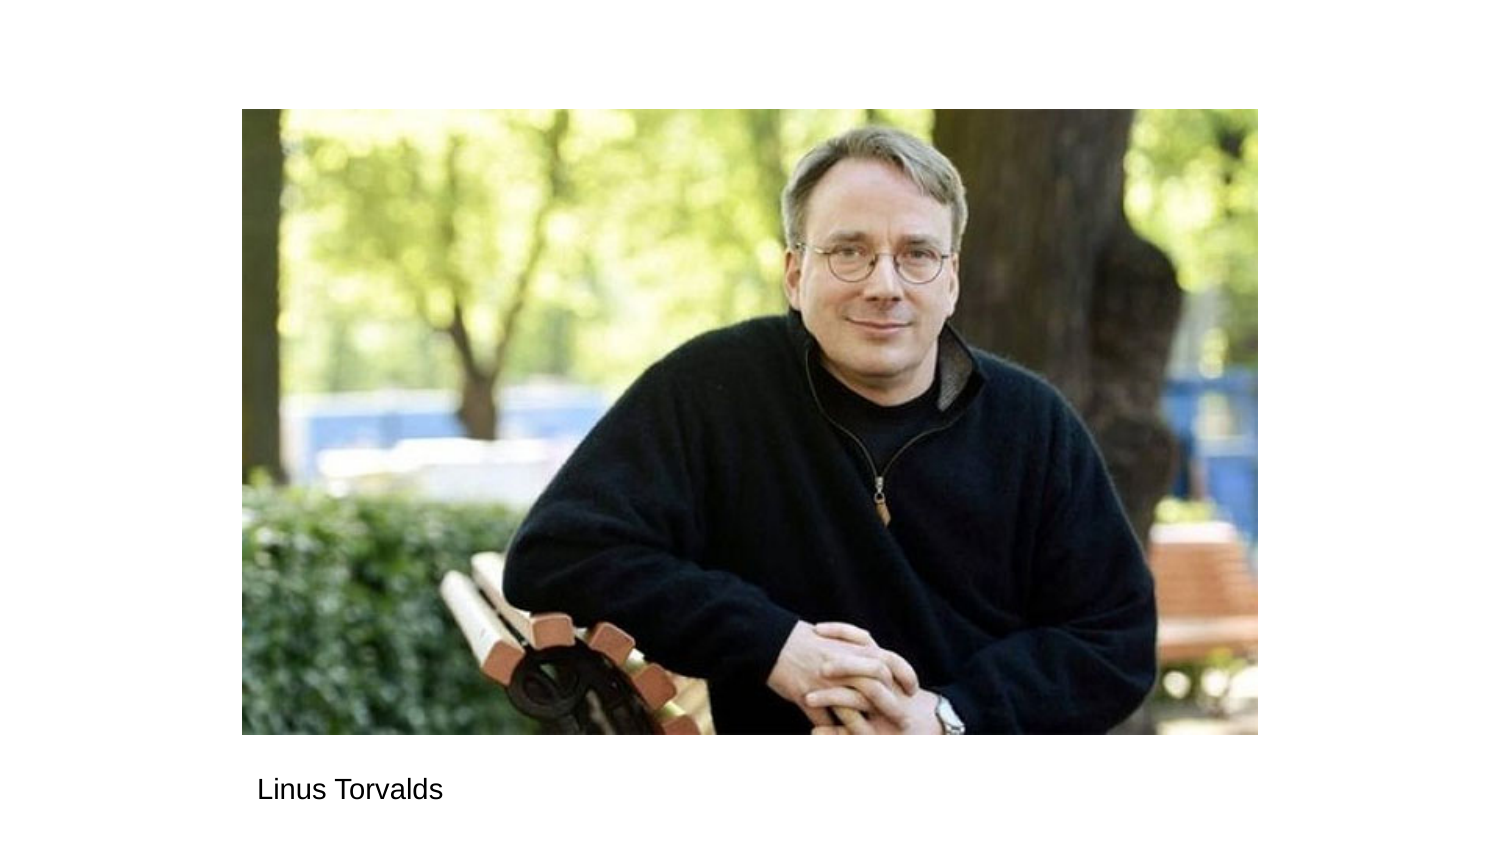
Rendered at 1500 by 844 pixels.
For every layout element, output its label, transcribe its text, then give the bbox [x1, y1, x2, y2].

text_box Linus Torvalds [242, 748, 768, 805]
picture [242, 109, 1258, 735]
